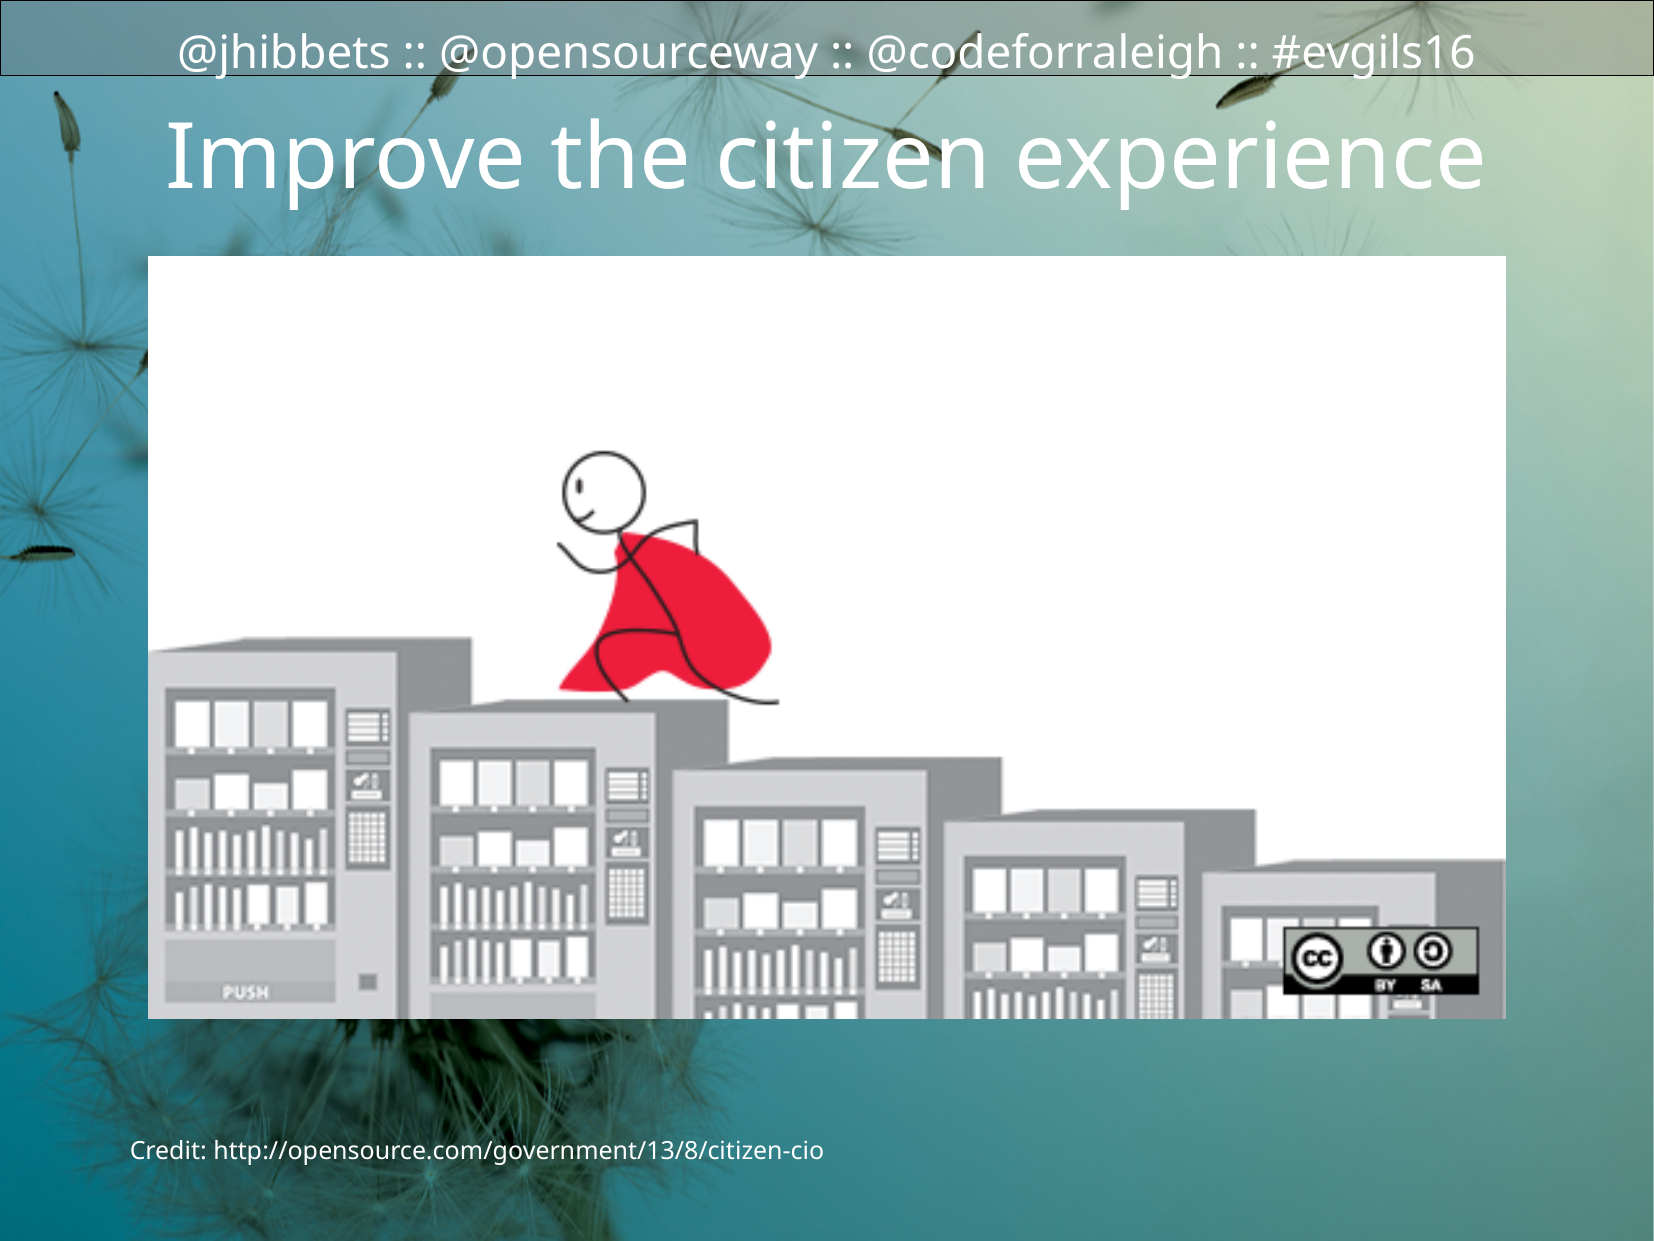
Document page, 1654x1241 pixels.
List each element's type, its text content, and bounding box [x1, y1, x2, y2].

text_box Credit: http://opensource.com/government/13/8/citizen-cio [115, 1124, 842, 1168]
title Improve the citizen experience [82, 49, 1571, 257]
picture [0, 76, 1654, 1241]
